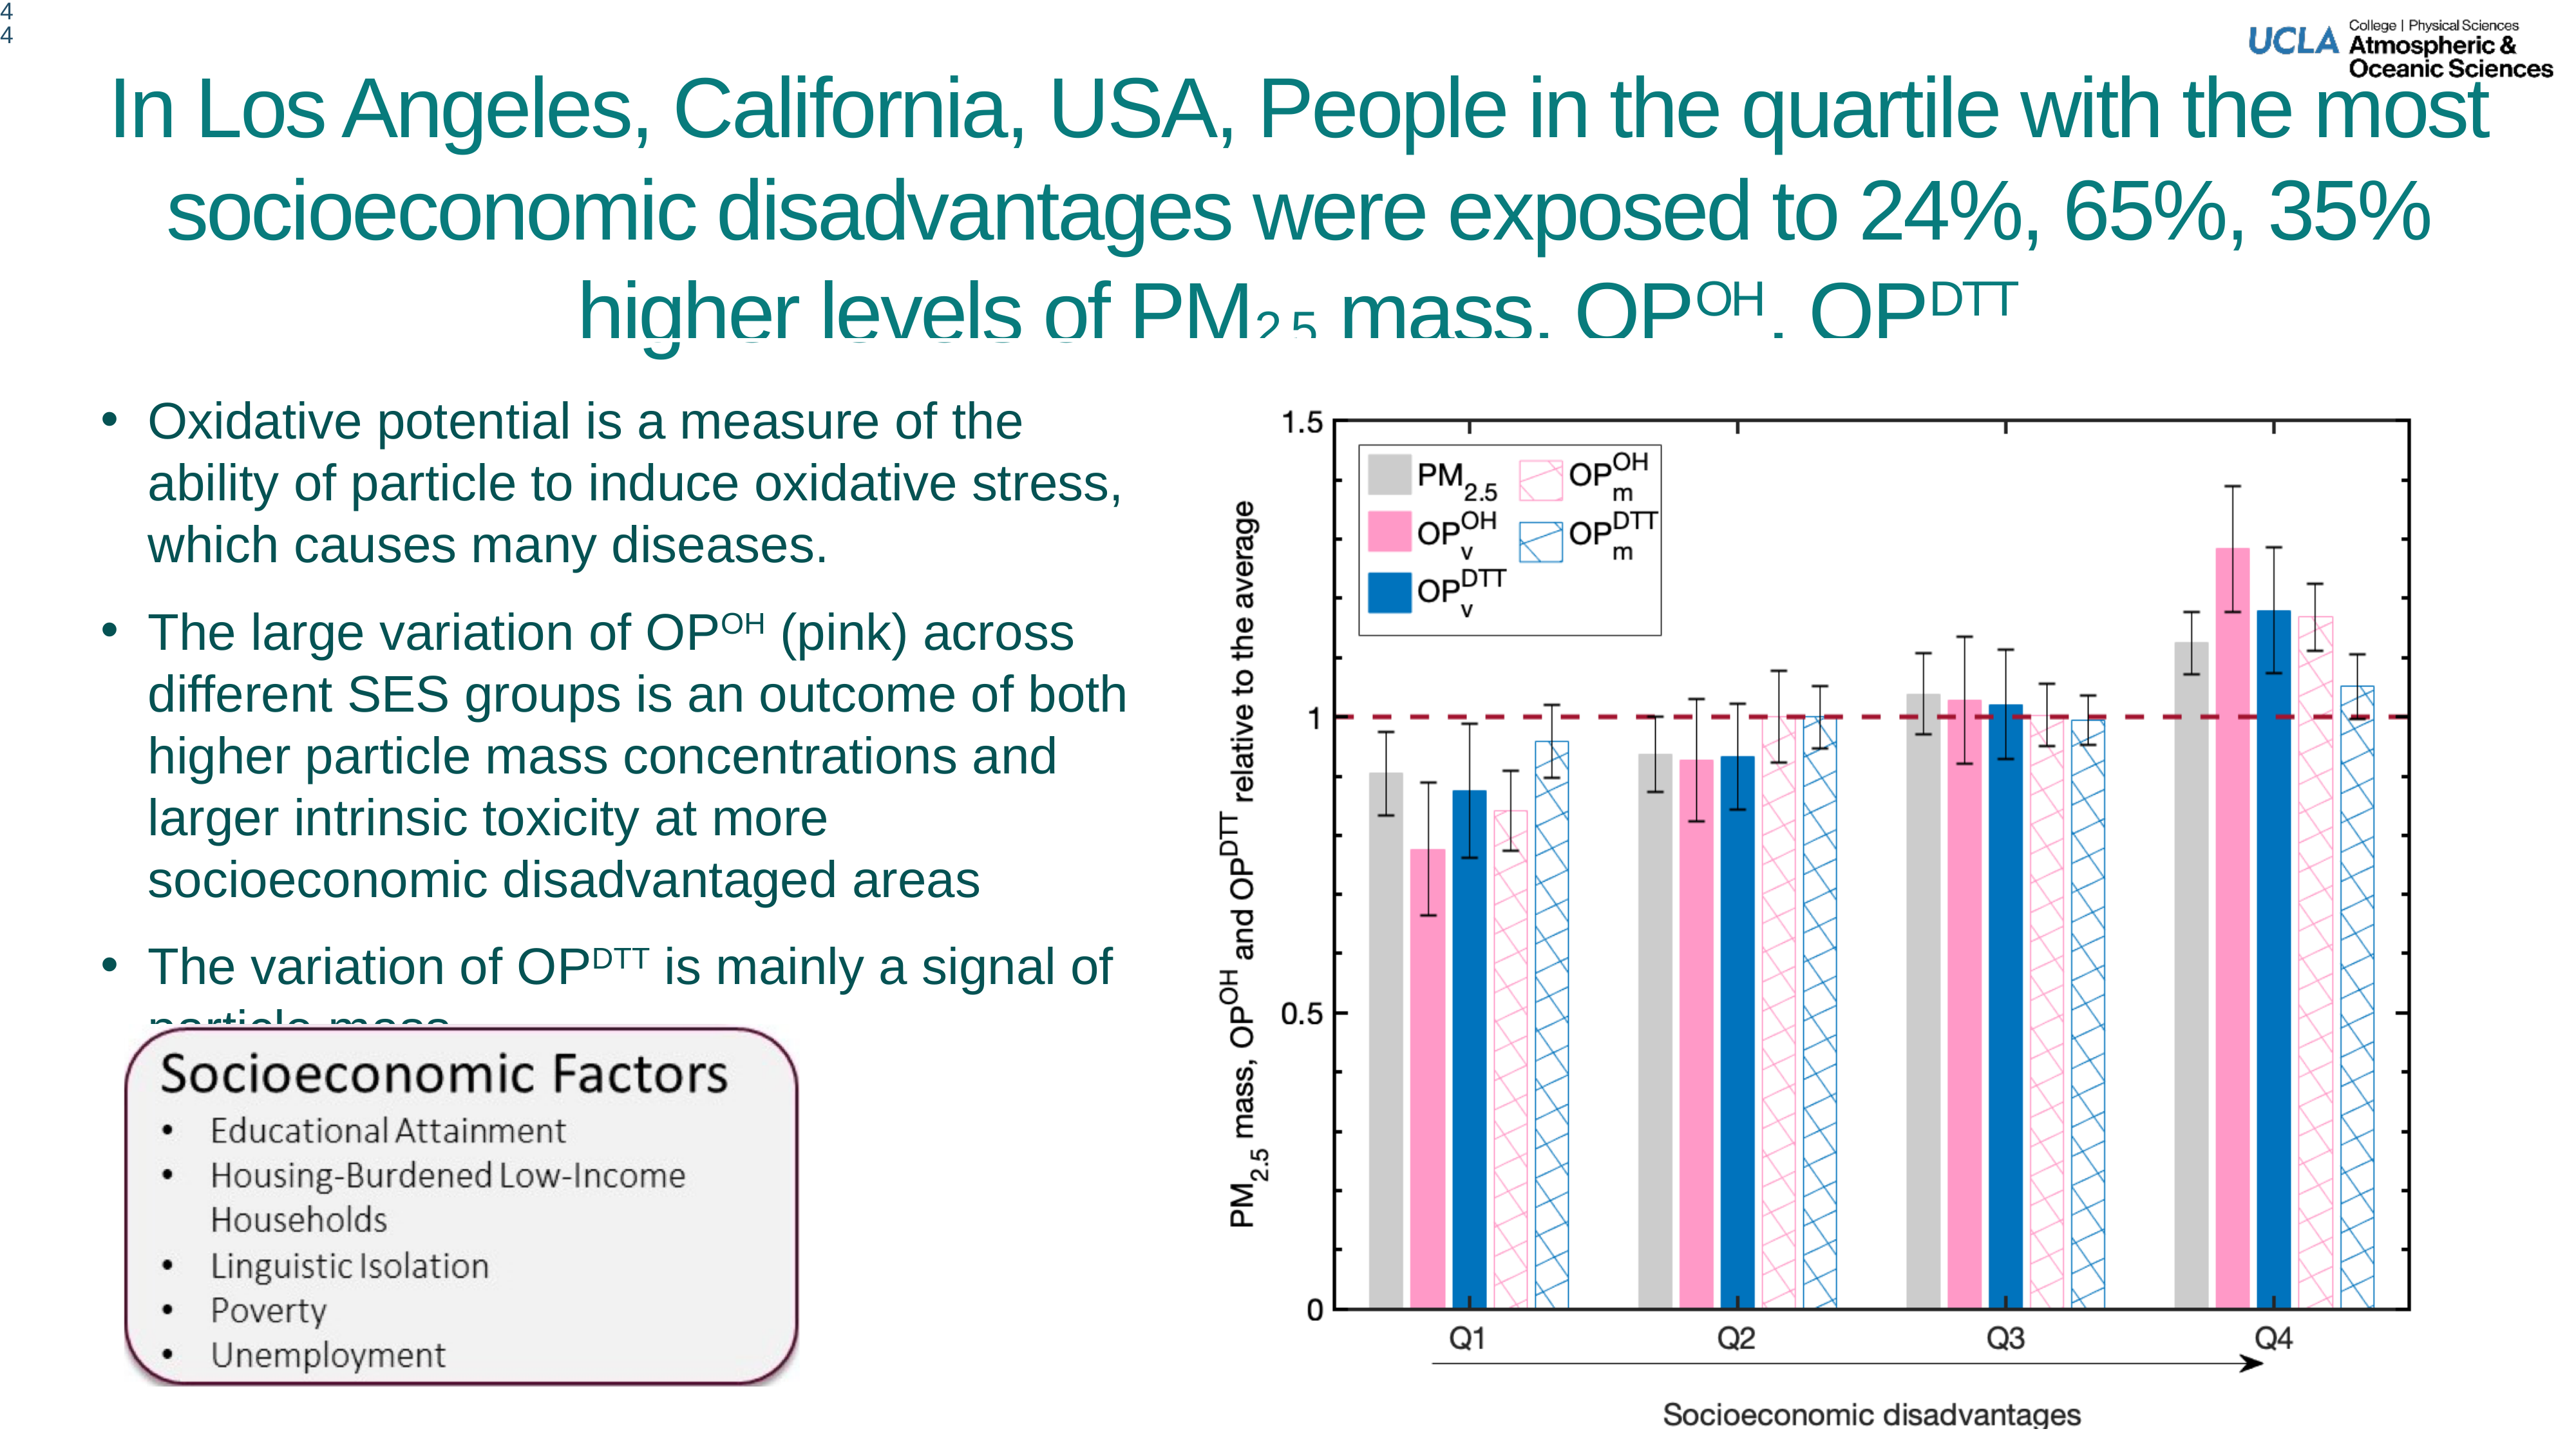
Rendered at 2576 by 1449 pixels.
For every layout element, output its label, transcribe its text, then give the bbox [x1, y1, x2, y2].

list Oxidative potential is a measure of the ability of particle to induce oxidative stress, which causes many diseases. The large variation of OPOH (pink) across different SES groups is an outcome of both higher particle mass concentrations and larger intrinsic toxicity at more socioeconomic disadvantaged areas The variation of OPDTT is mainly a signal of particle mass [91, 382, 1141, 1067]
picture [124, 1024, 800, 1387]
picture [1155, 340, 2541, 1429]
title In Los Angeles, California, USA, People in the quartile with the most socioeconomic disadvantages were exposed to 24%, 65%, 35% higher levels of PM2.5 mass, OPOH, OPDTT [91, 47, 2507, 340]
picture [2228, 0, 2576, 99]
title In Los Angeles, California, USA, People in the quartile with the most socioeconomic disadvantages were exposed to 24%, 65%, 35% higher levels of PM2.5 mass, OPOH, OPDTT [91, 343, 1155, 365]
